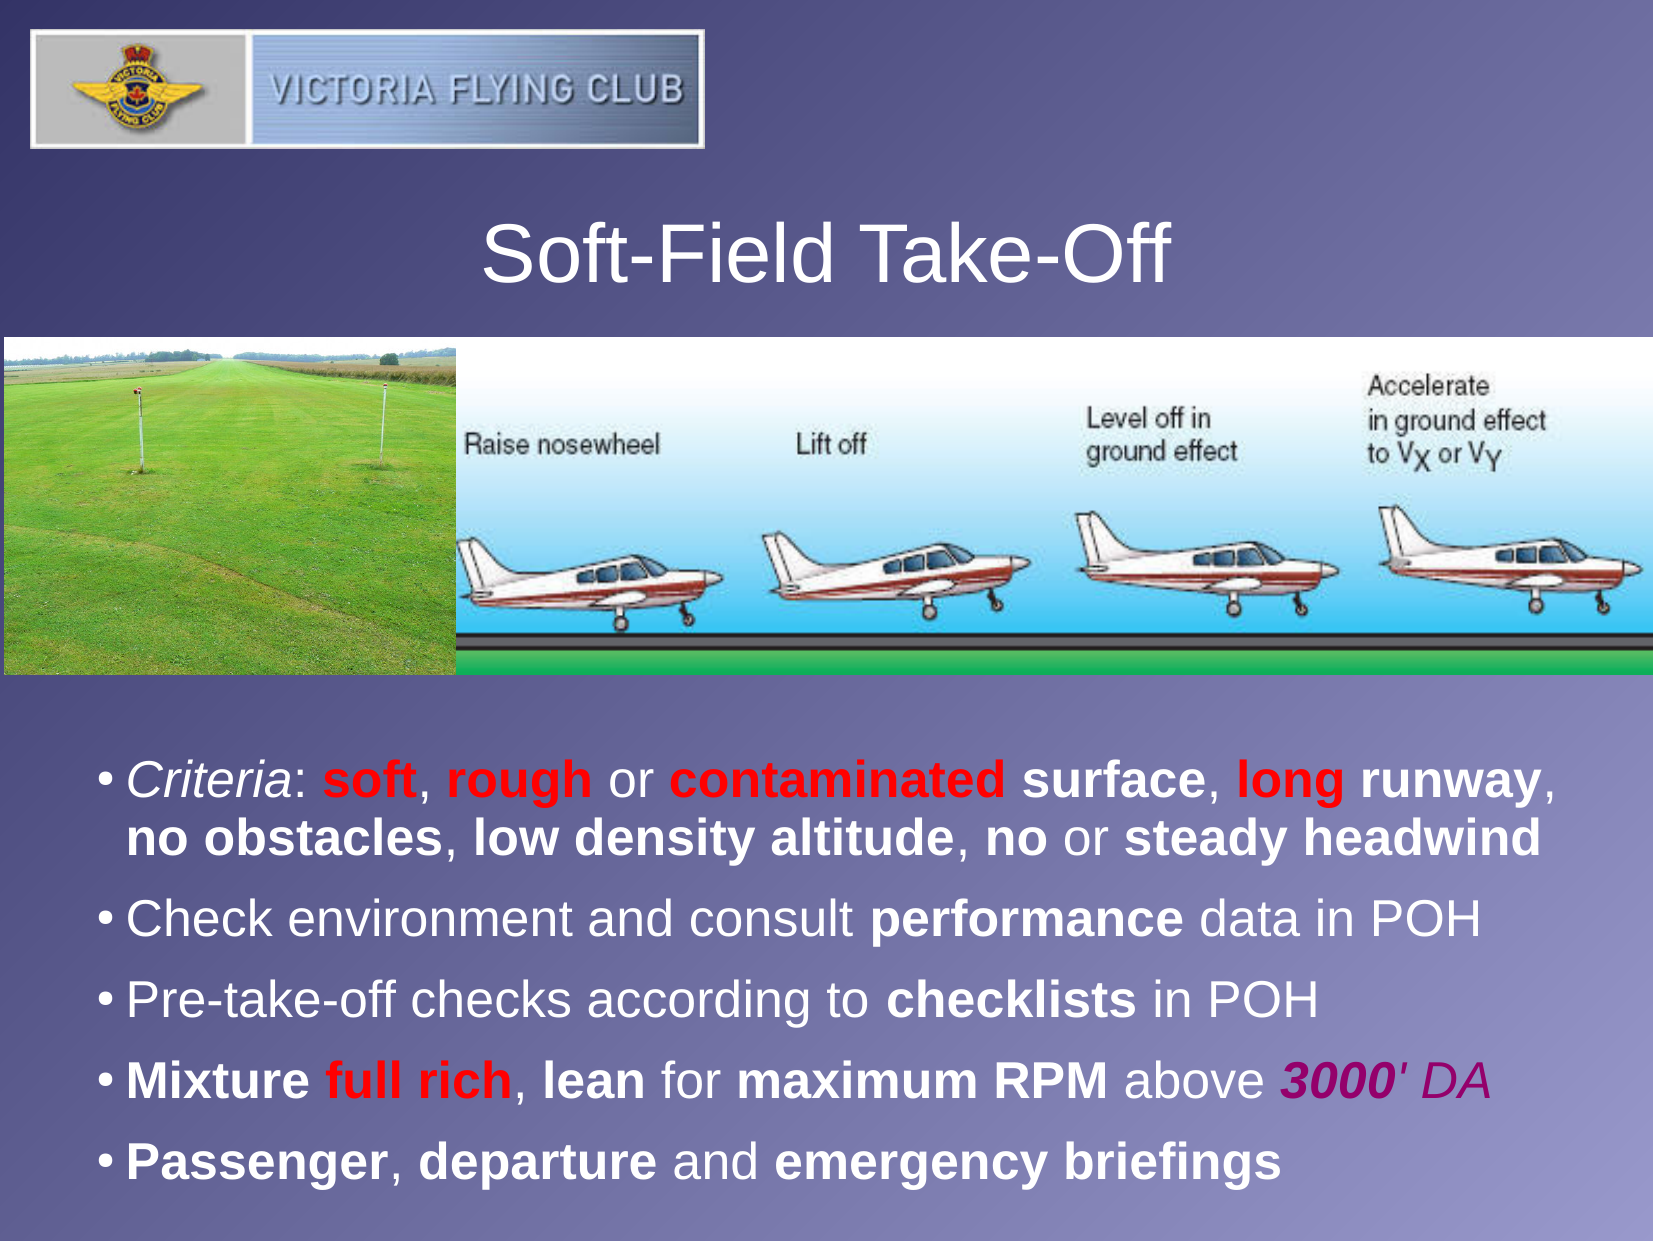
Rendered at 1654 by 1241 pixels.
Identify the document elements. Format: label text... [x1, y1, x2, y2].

title Soft-Field Take-Off [82, 150, 1571, 337]
list Criteria: soft, rough or contaminated surface, long runway, no obstacles, low density altitude, no or steady headwind Check environment and consult performance data in POH Pre-take-off checks according to checklists in POH Mixture full rich, lean for maximum RPM above 3000' DA Passenger, departure and emergency briefings [82, 750, 1571, 1201]
picture [4, 337, 1653, 676]
picture [30, 29, 705, 149]
